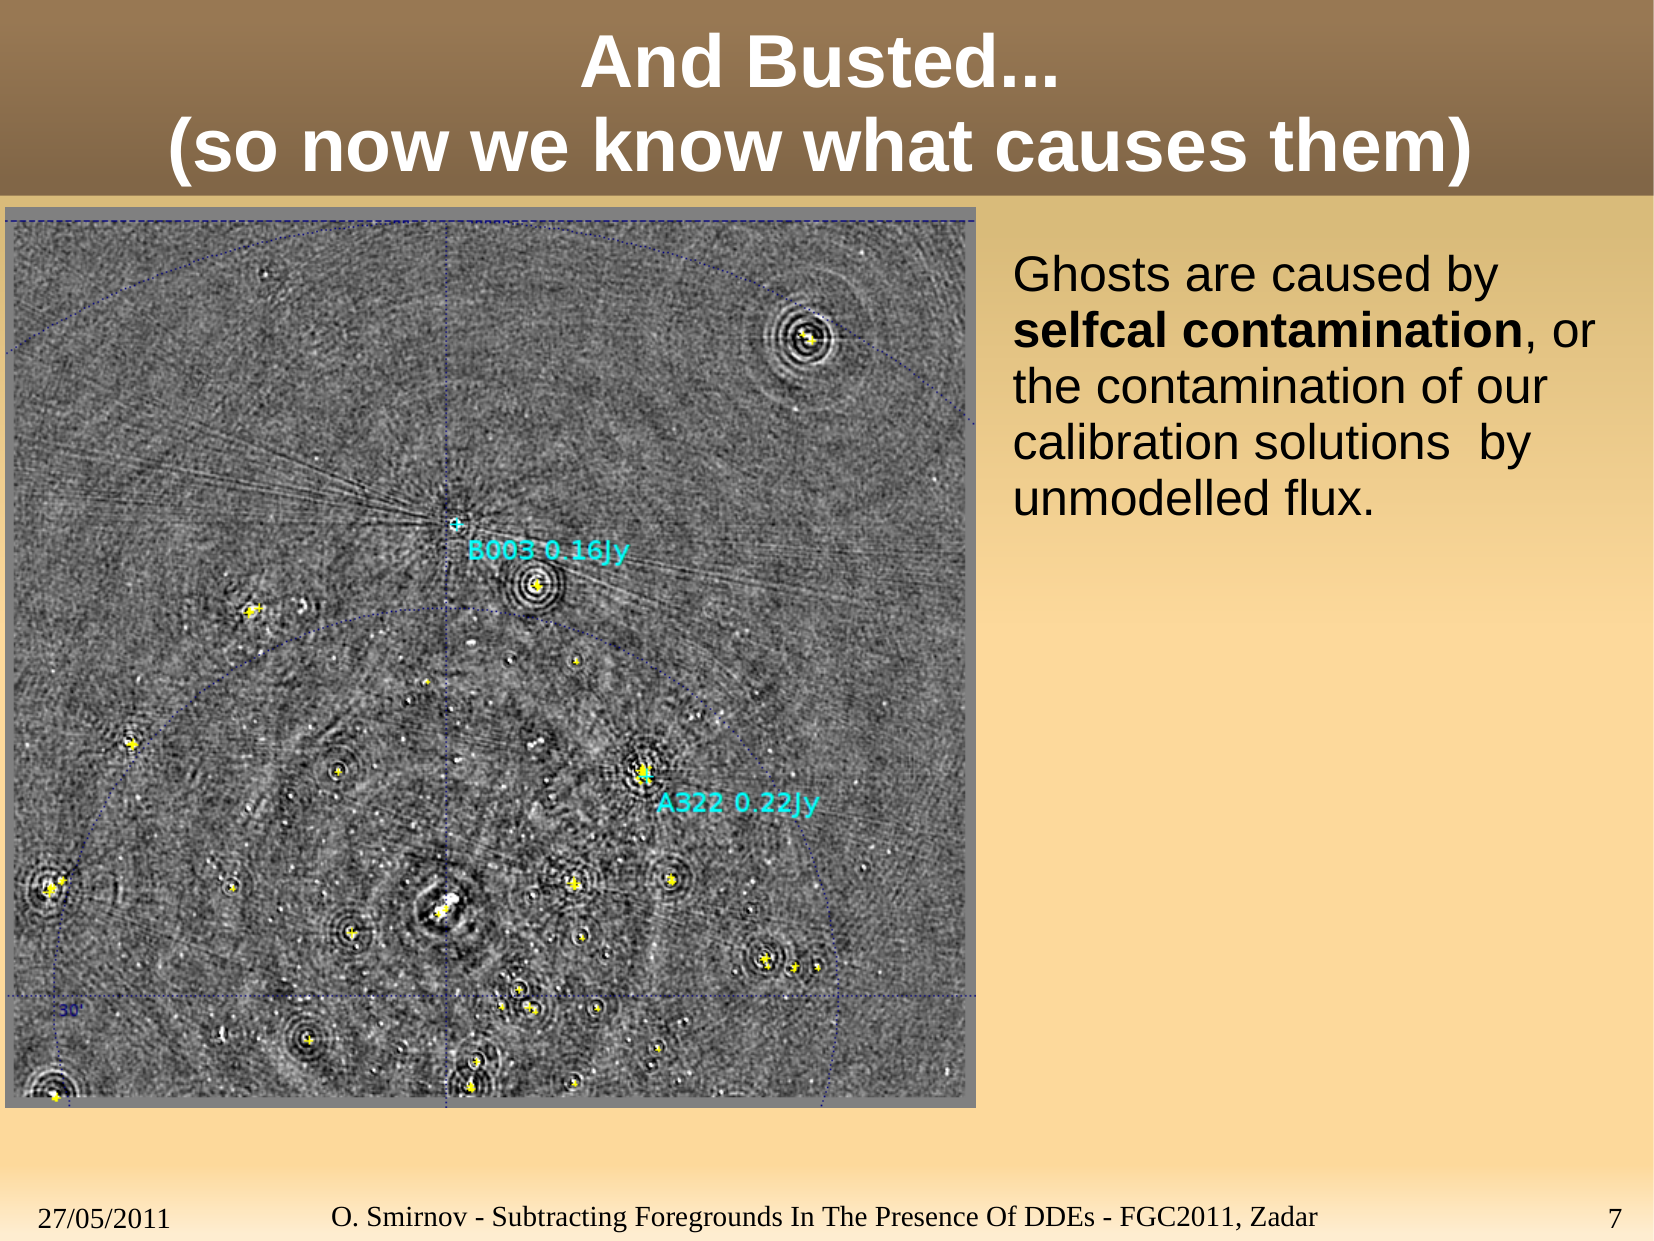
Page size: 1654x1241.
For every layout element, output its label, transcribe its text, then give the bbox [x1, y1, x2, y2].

list Ghosts are caused by selfcal contamination, or the contamination of our calibration solutions by unmodelled flux. [1012, 246, 1639, 1147]
title And Busted... (so now we know what causes them) [76, 0, 1565, 208]
picture [0, 0, 1654, 1241]
list [112, 300, 1012, 1119]
